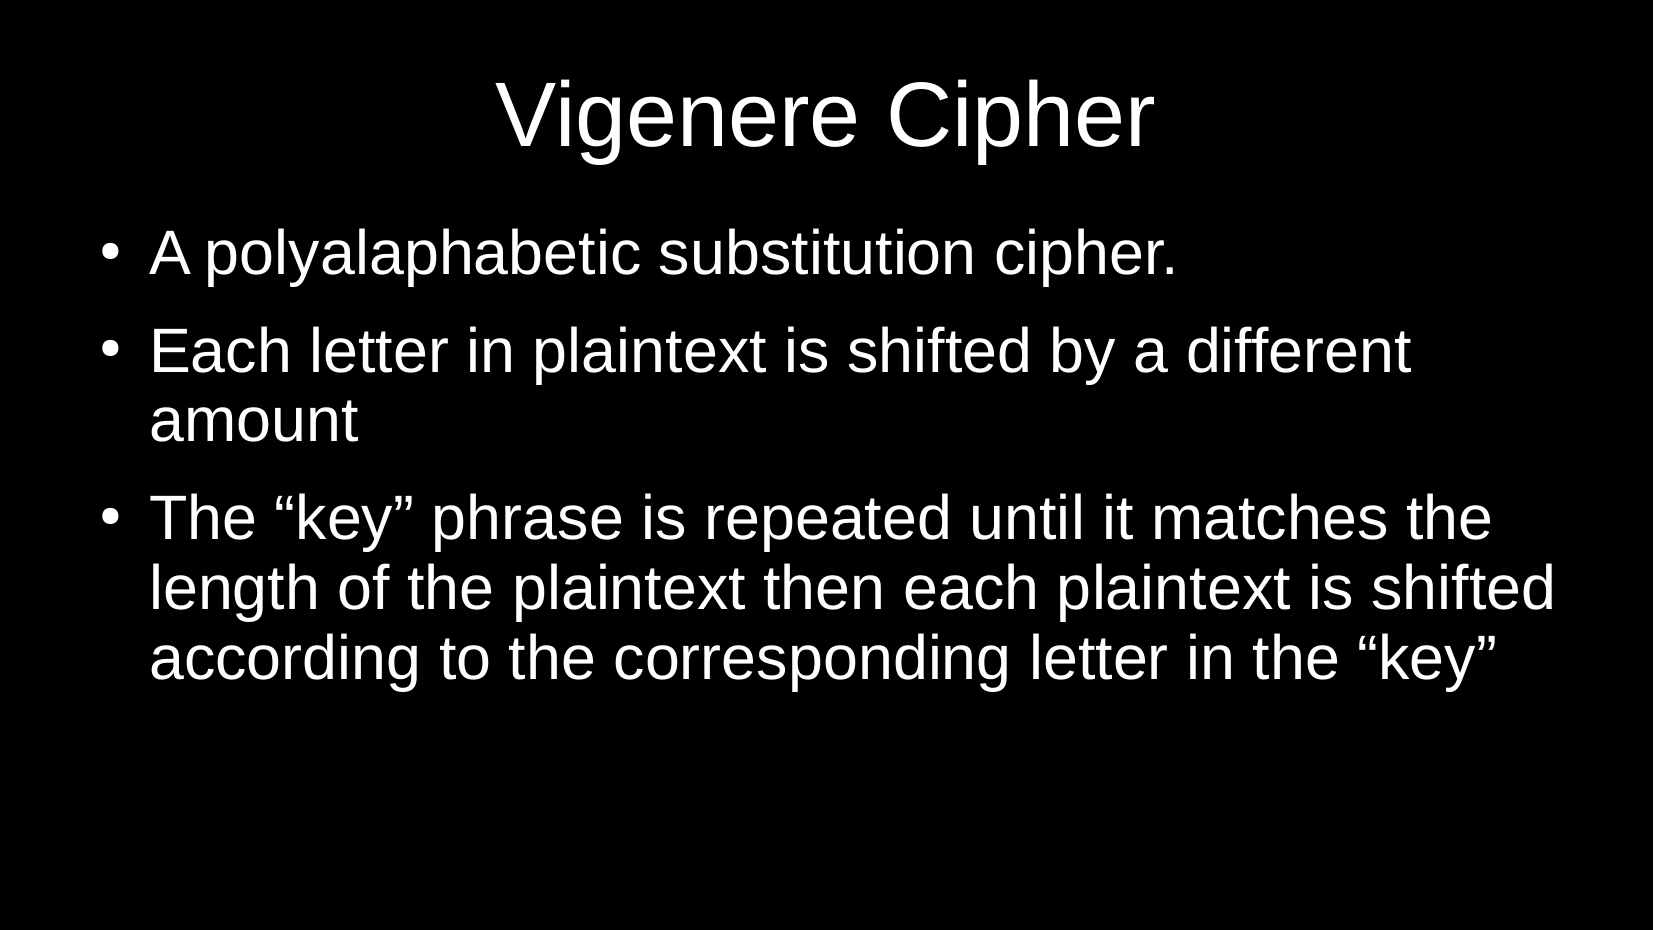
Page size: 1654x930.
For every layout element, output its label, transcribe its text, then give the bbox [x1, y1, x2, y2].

list A polyalaphabetic substitution cipher. Each letter in plaintext is shifted by a different amount The “key” phrase is repeated until it matches the length of the plaintext then each plaintext is shifted according to the corresponding letter in the “key” [82, 217, 1571, 757]
title Vigenere Cipher [82, 37, 1571, 193]
